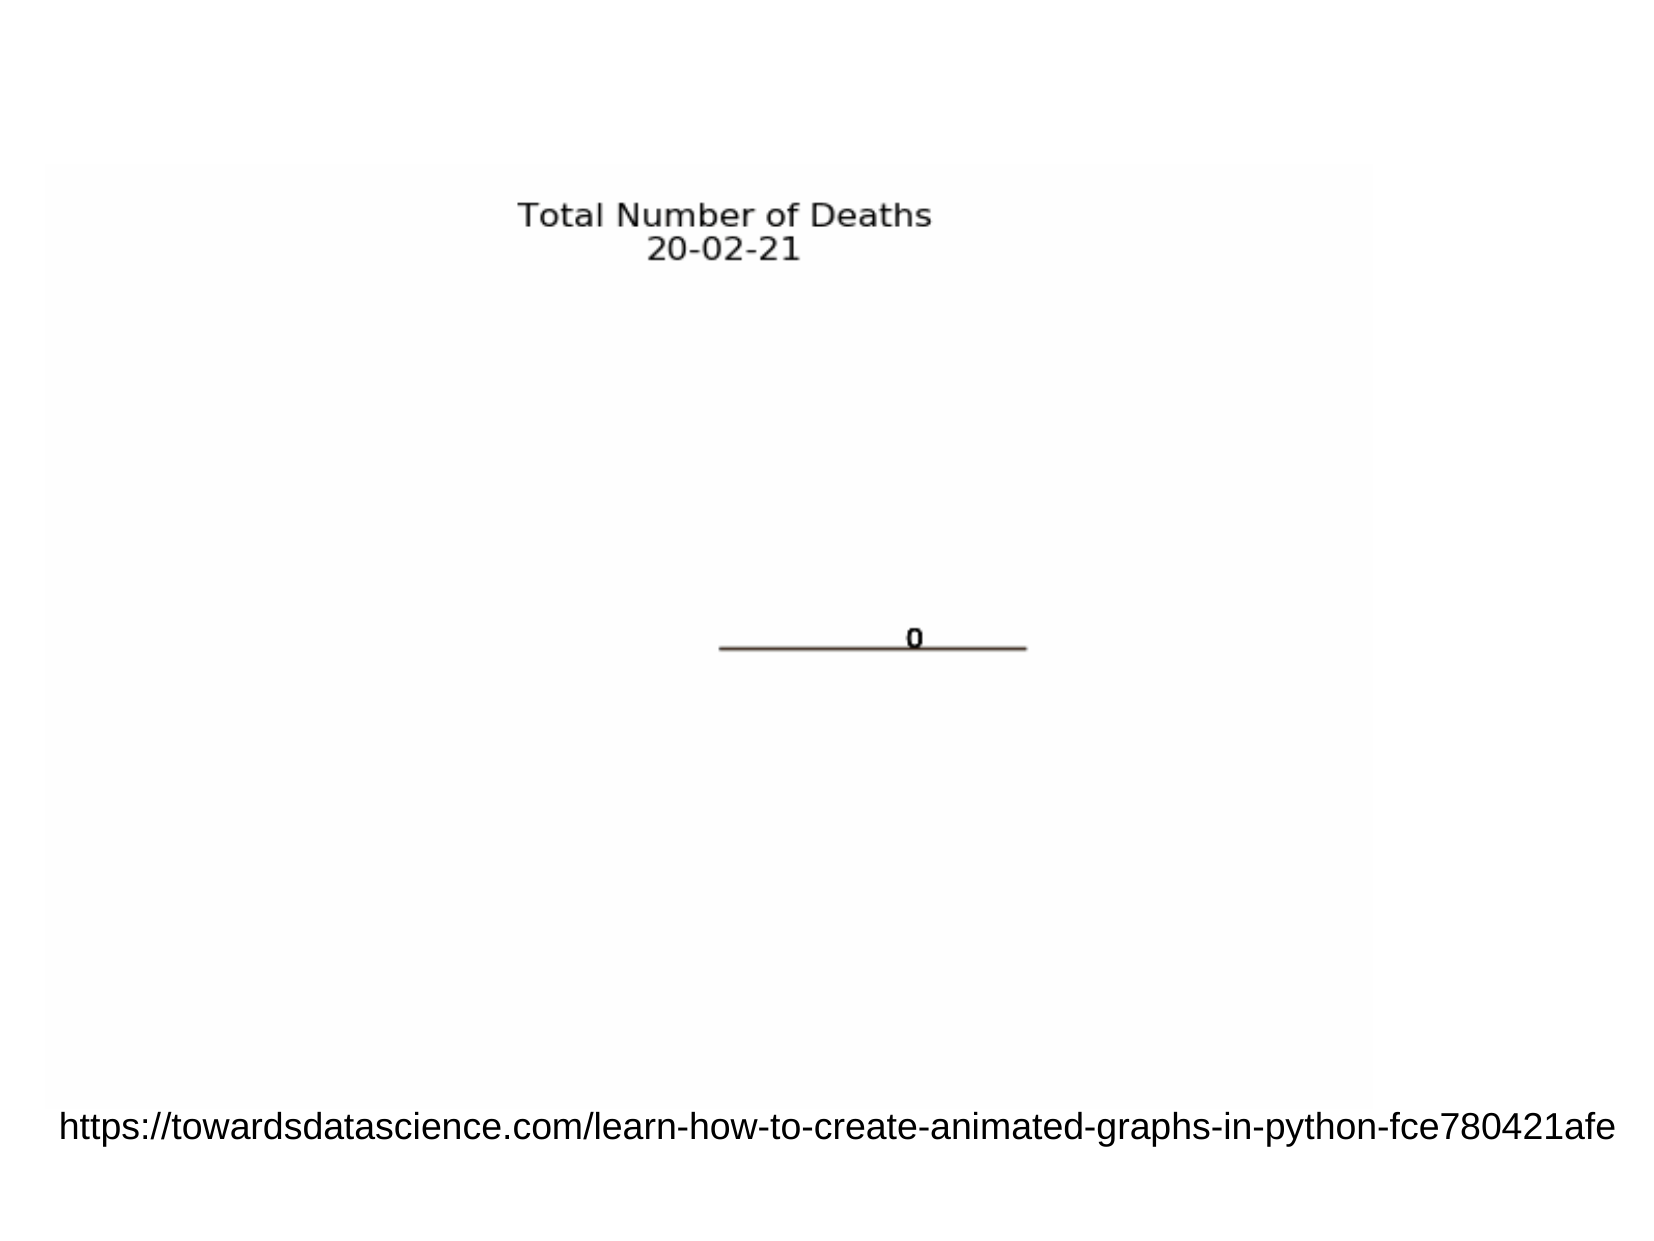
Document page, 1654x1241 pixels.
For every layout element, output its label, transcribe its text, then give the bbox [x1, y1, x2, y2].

picture [45, 164, 1373, 1098]
text_box https://towardsdatascience.com/learn-how-to-create-animated-graphs-in-python-fce780421afe [44, 1098, 1636, 1156]
